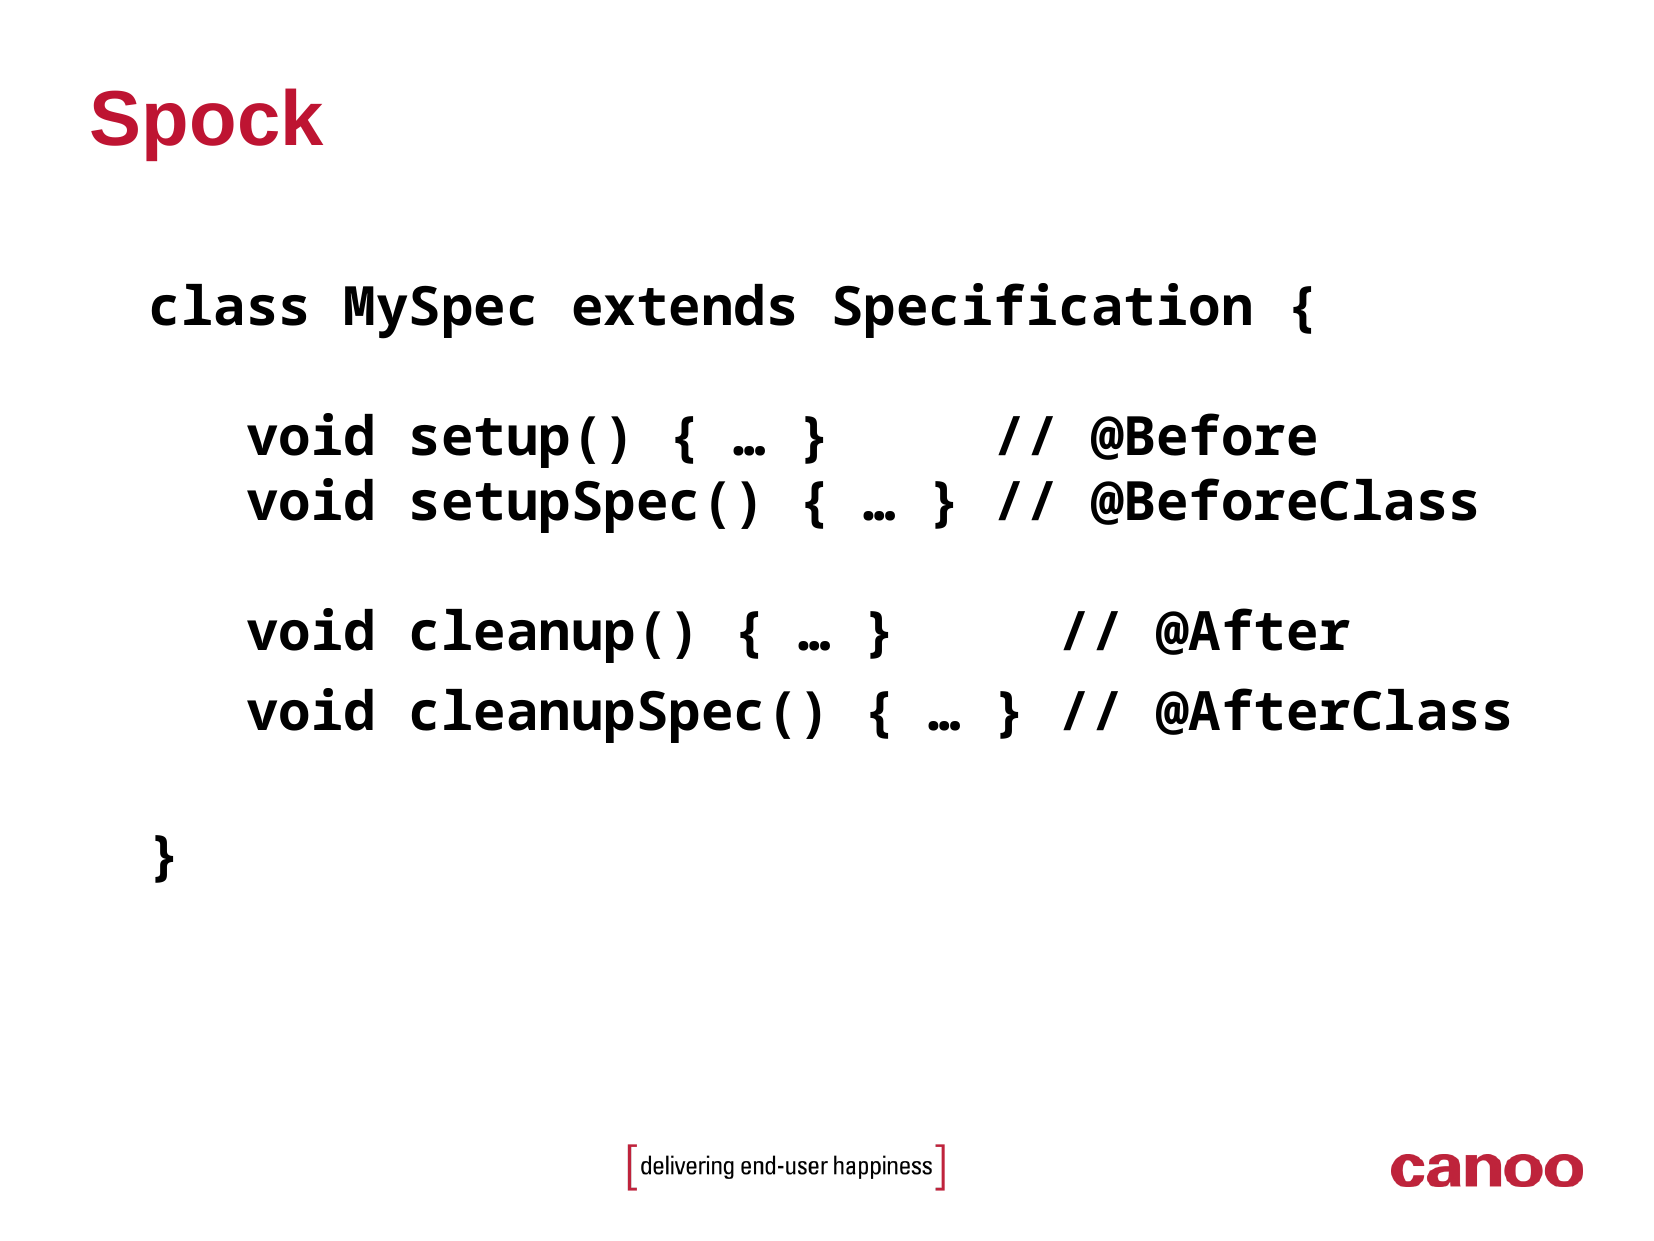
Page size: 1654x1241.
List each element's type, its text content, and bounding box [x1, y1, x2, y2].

title Spock [75, 60, 1591, 181]
picture [1546, 1154, 1583, 1187]
list class MySpec extends Specification { void setup() { … } // @Before void setupSpec() { … } // @BeforeClass void cleanup() { … } // @After void cleanupSpec() { … } // @AfterClass } [134, 263, 1546, 1201]
